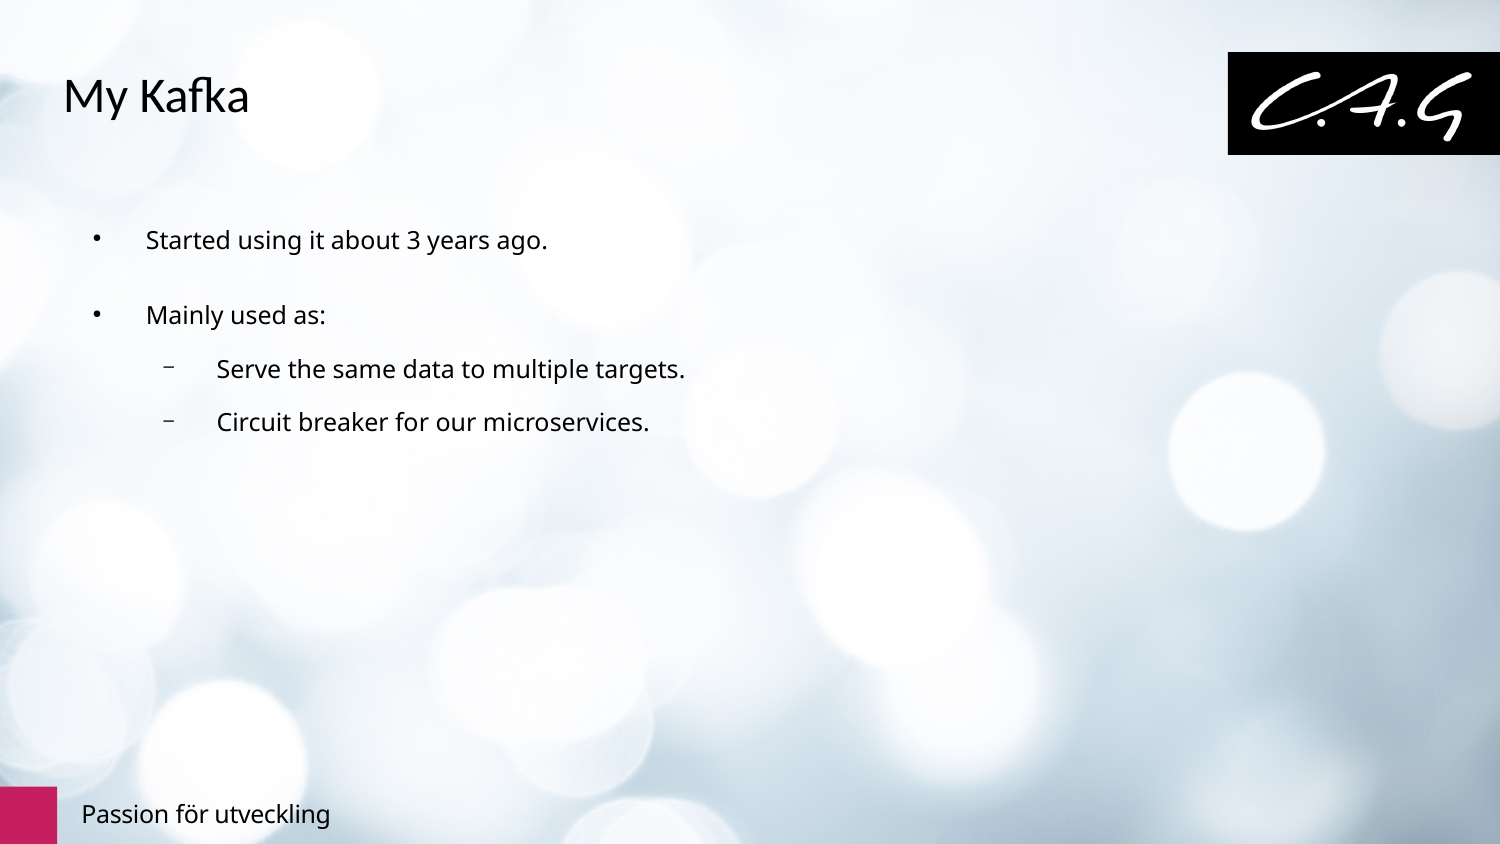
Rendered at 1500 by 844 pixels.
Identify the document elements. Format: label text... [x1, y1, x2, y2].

title My Kafka [62, 30, 1197, 171]
list Started using it about 3 years ago. Mainly used as: Serve the same data to multiple targets. Circuit breaker for our microservices. [60, 200, 871, 646]
picture [0, 0, 1500, 844]
